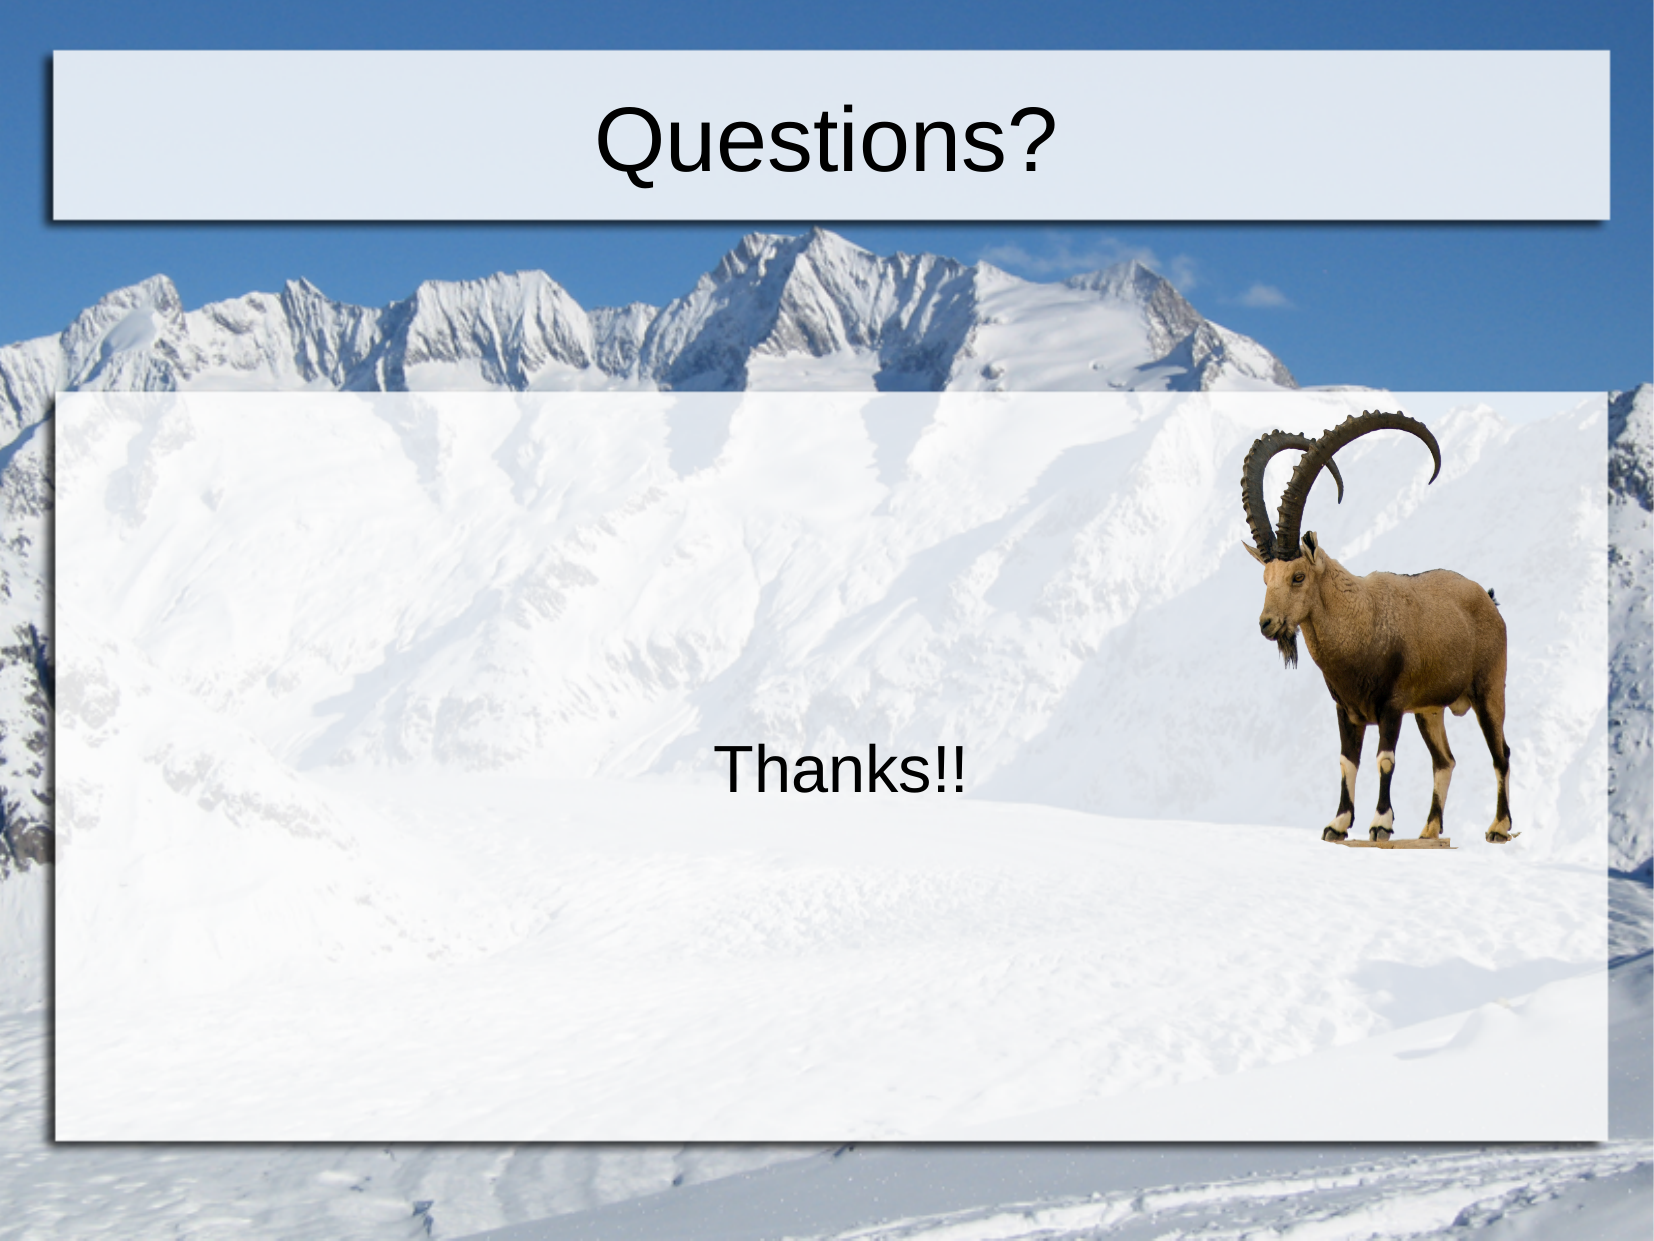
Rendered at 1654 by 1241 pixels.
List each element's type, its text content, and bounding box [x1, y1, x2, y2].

subtitle Thanks!! [88, 413, 1571, 1126]
picture [0, 0, 1654, 1241]
title Questions? [59, 61, 1595, 219]
